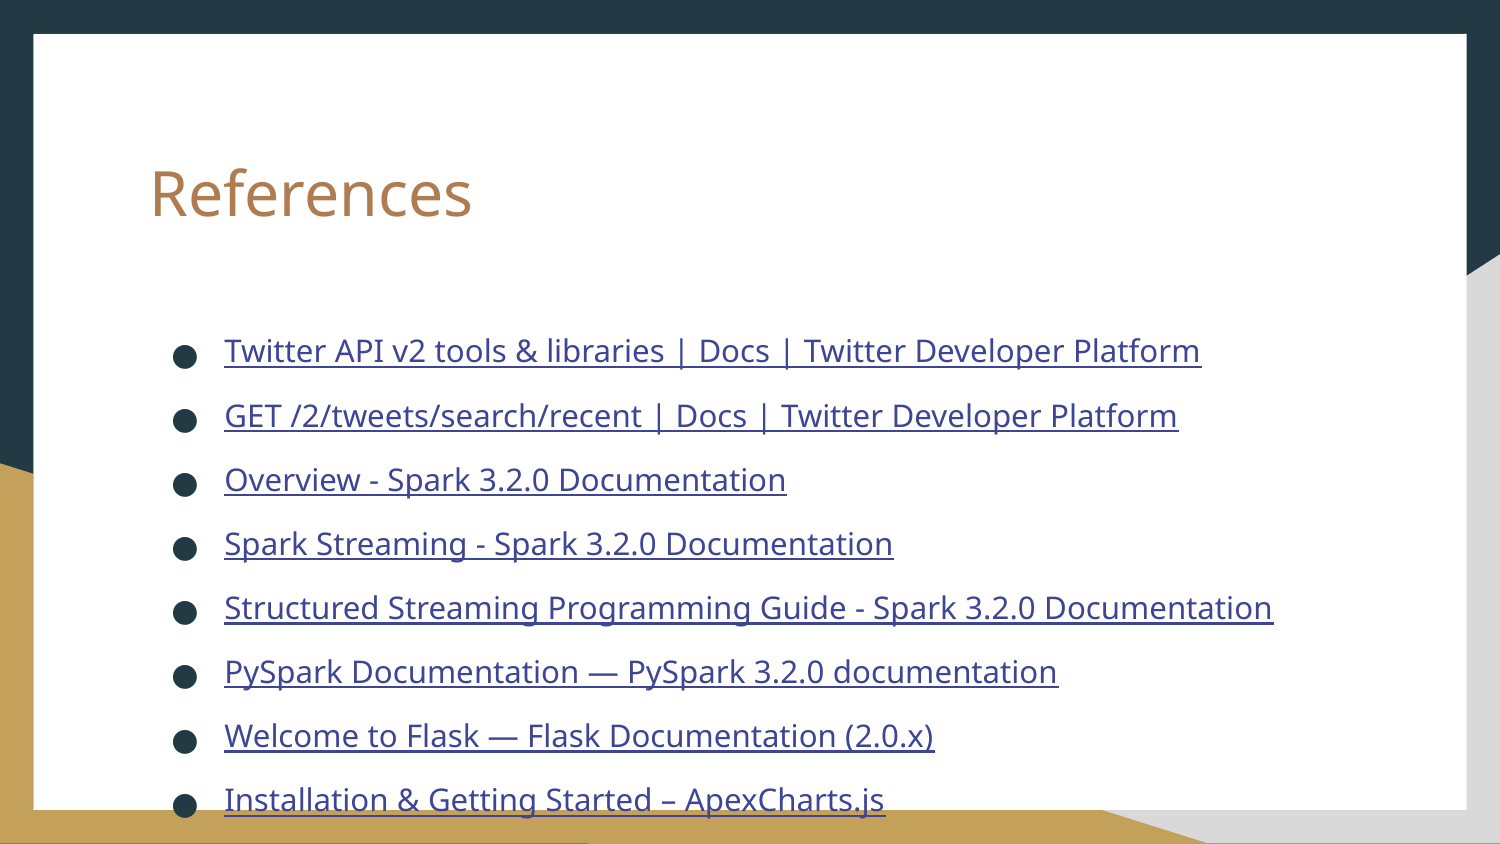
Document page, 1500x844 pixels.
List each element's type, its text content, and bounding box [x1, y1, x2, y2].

title References [134, 138, 1366, 257]
list Twitter API v2 tools & libraries | Docs | Twitter Developer Platform GET /2/tweets/search/recent | Docs | Twitter Developer Platform Overview - Spark 3.2.0 Documentation Spark Streaming - Spark 3.2.0 Documentation Structured Streaming Programming Guide - Spark 3.2.0 Documentation PySpark Documentation — PySpark 3.2.0 documentation Welcome to Flask — Flask Documentation (2.0.x) Installation & Getting Started – ApexCharts.js [134, 295, 1366, 775]
